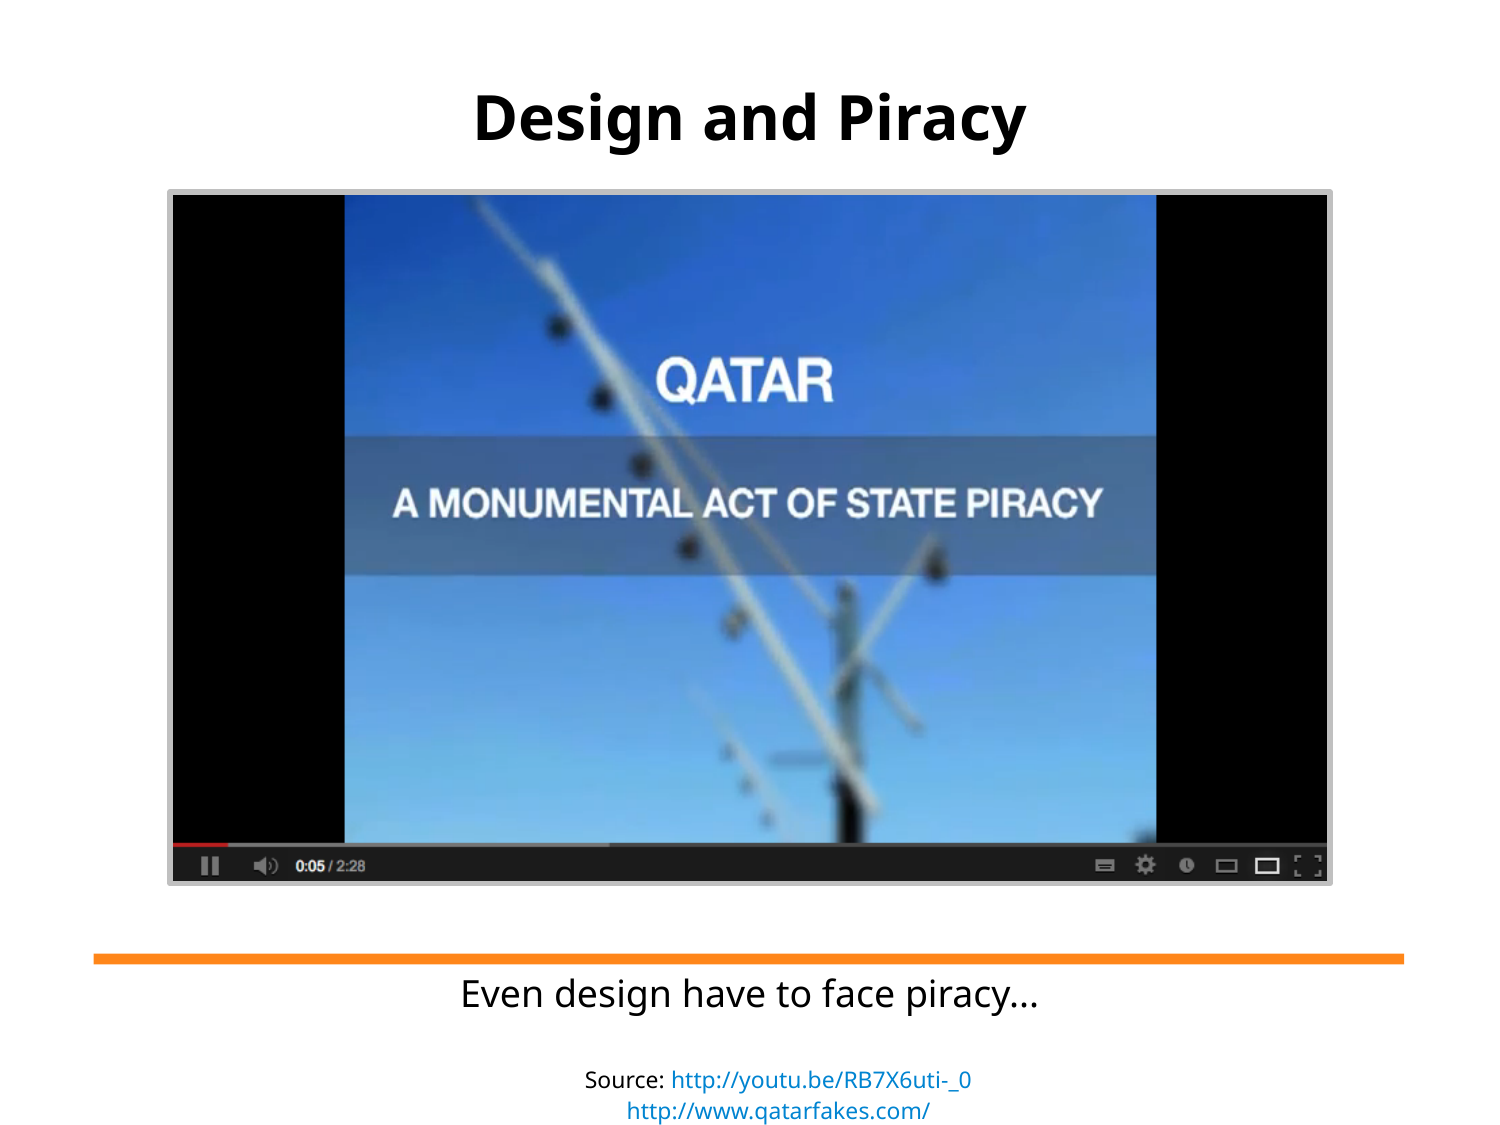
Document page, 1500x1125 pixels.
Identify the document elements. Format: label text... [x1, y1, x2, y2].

title Design and Piracy [75, 44, 1426, 188]
text_box Source: http://youtu.be/RB7X6uti-_0 http://www.qatarfakes.com/ [570, 1056, 954, 1125]
picture [0, 0, 1500, 1125]
text_box Even design have to face piracy... [172, 960, 1328, 1024]
